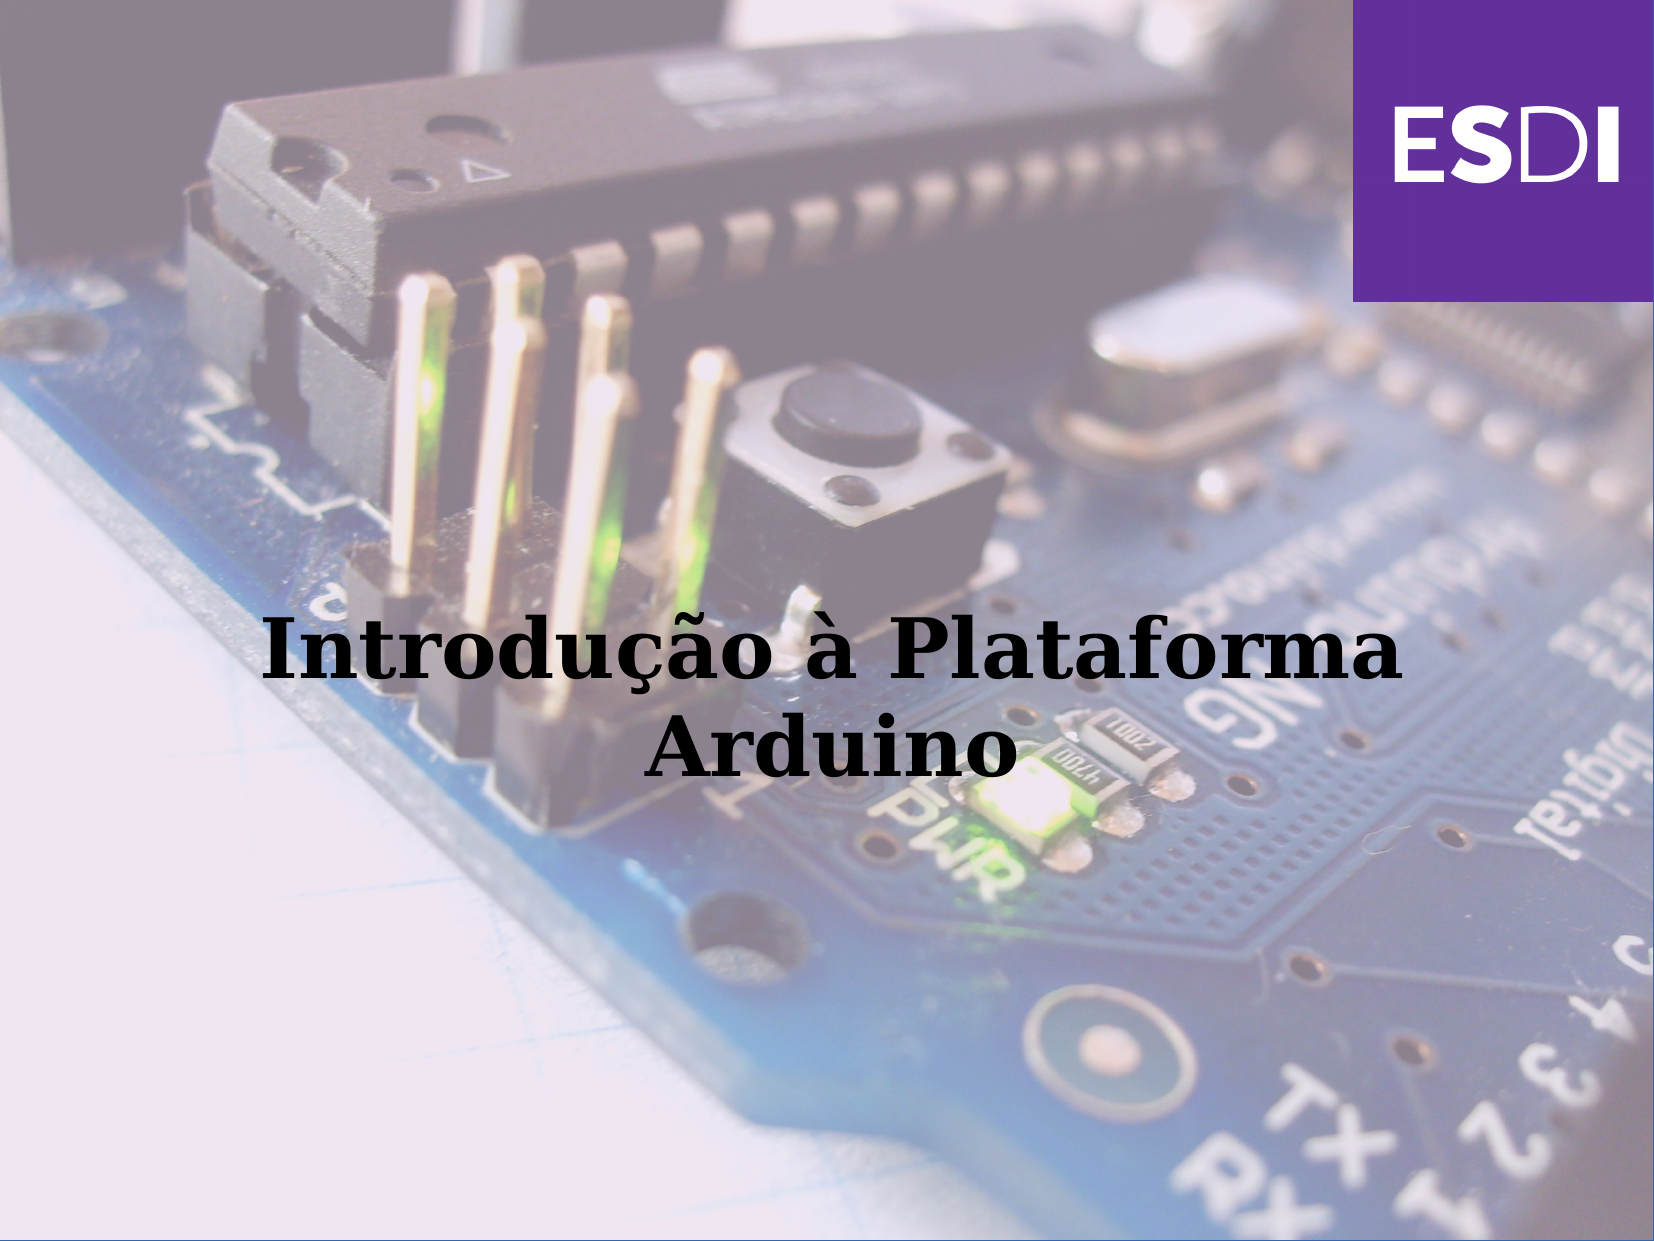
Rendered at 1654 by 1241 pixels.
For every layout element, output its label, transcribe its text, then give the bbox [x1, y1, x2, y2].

subtitle Introdução à Plataforma Arduino [41, 490, 1625, 907]
text_box [0, 0, 1654, 1241]
picture [1353, 0, 1654, 302]
